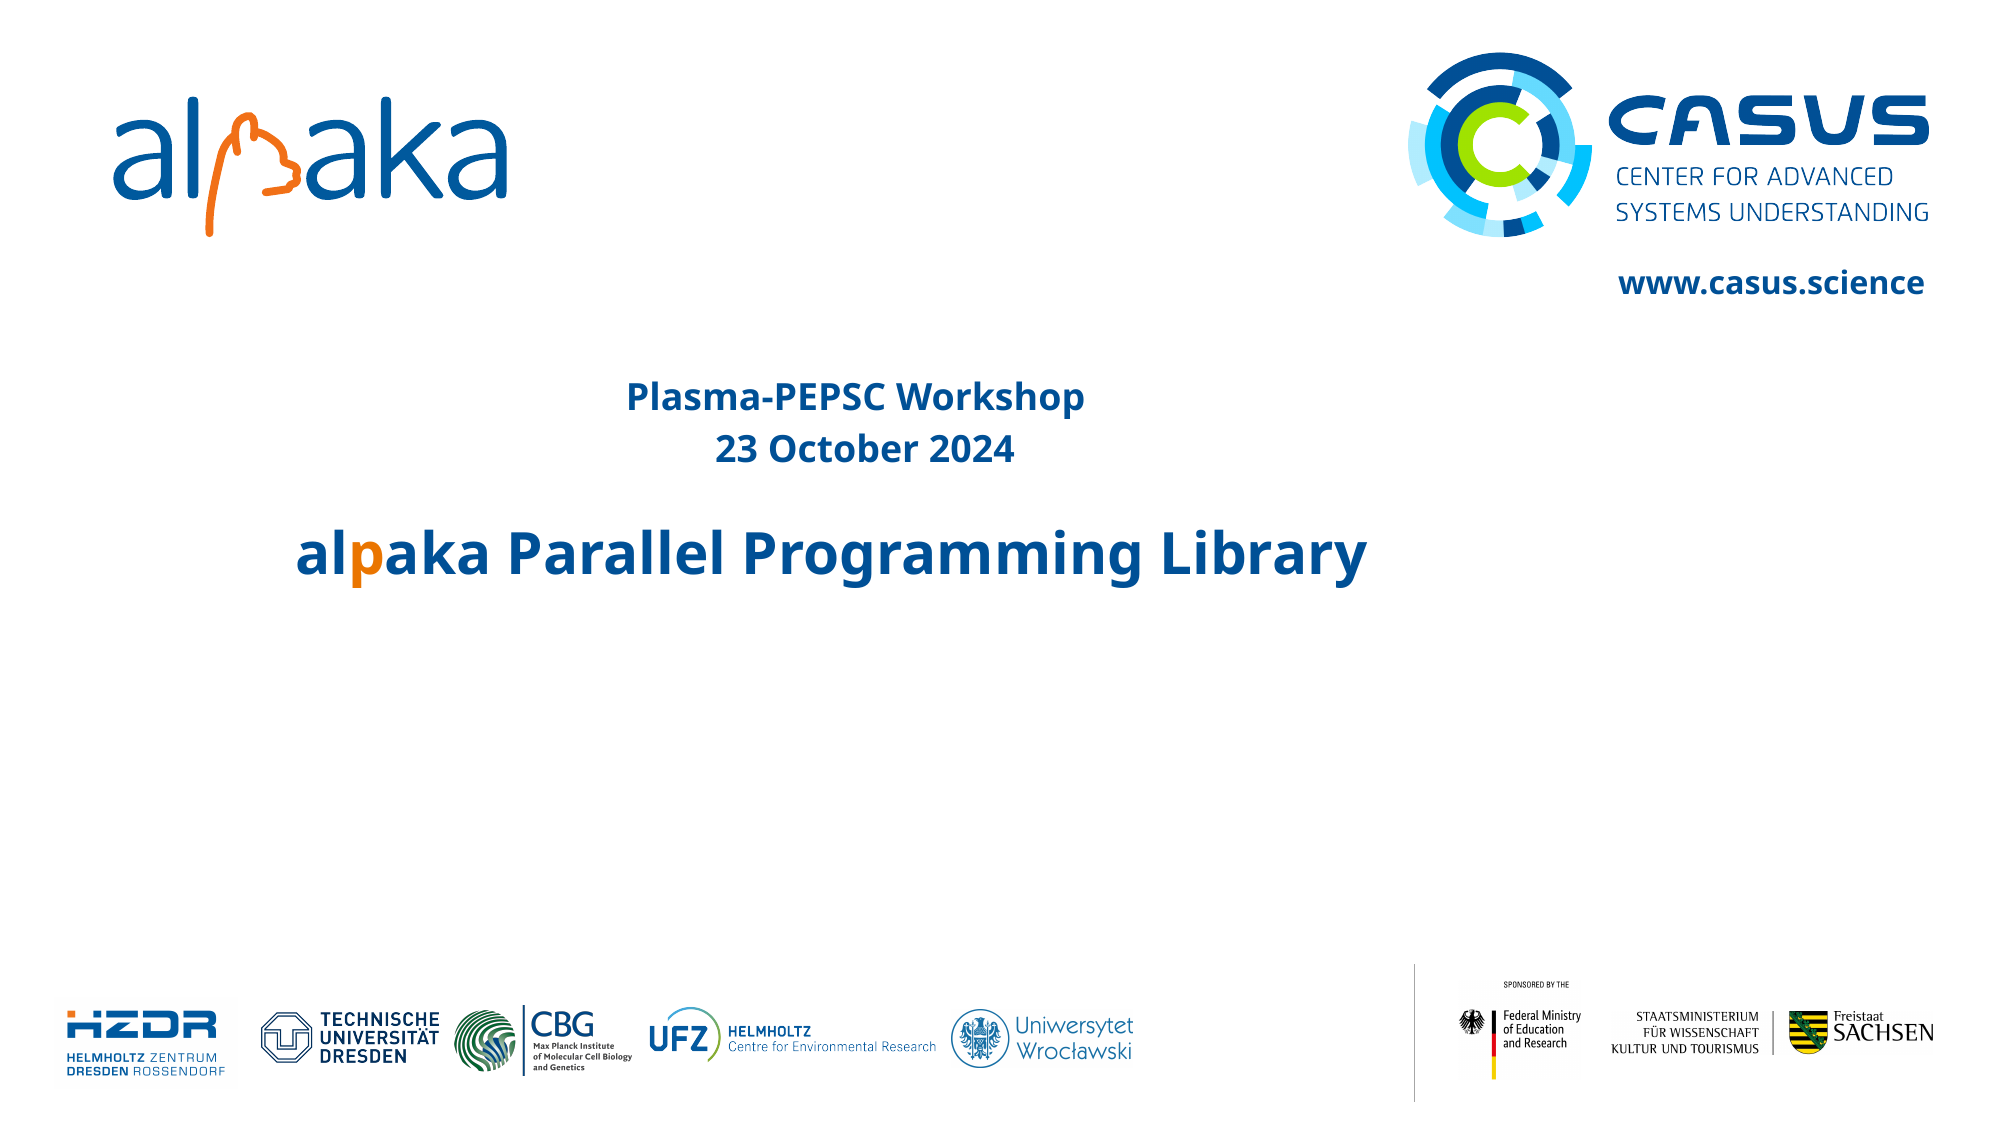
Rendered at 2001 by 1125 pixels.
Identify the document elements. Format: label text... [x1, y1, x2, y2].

picture [1611, 1011, 1933, 1055]
text_box alpaka Parallel Programming Library [295, 443, 1571, 740]
picture [1408, 52, 1929, 238]
picture [1458, 980, 1581, 1080]
picture [112, 95, 508, 239]
picture [54, 997, 238, 1089]
picture [261, 1012, 439, 1063]
picture [454, 982, 1133, 1084]
text_box Plasma-PEPSC Workshop 23 October 2024 [561, 365, 1170, 443]
